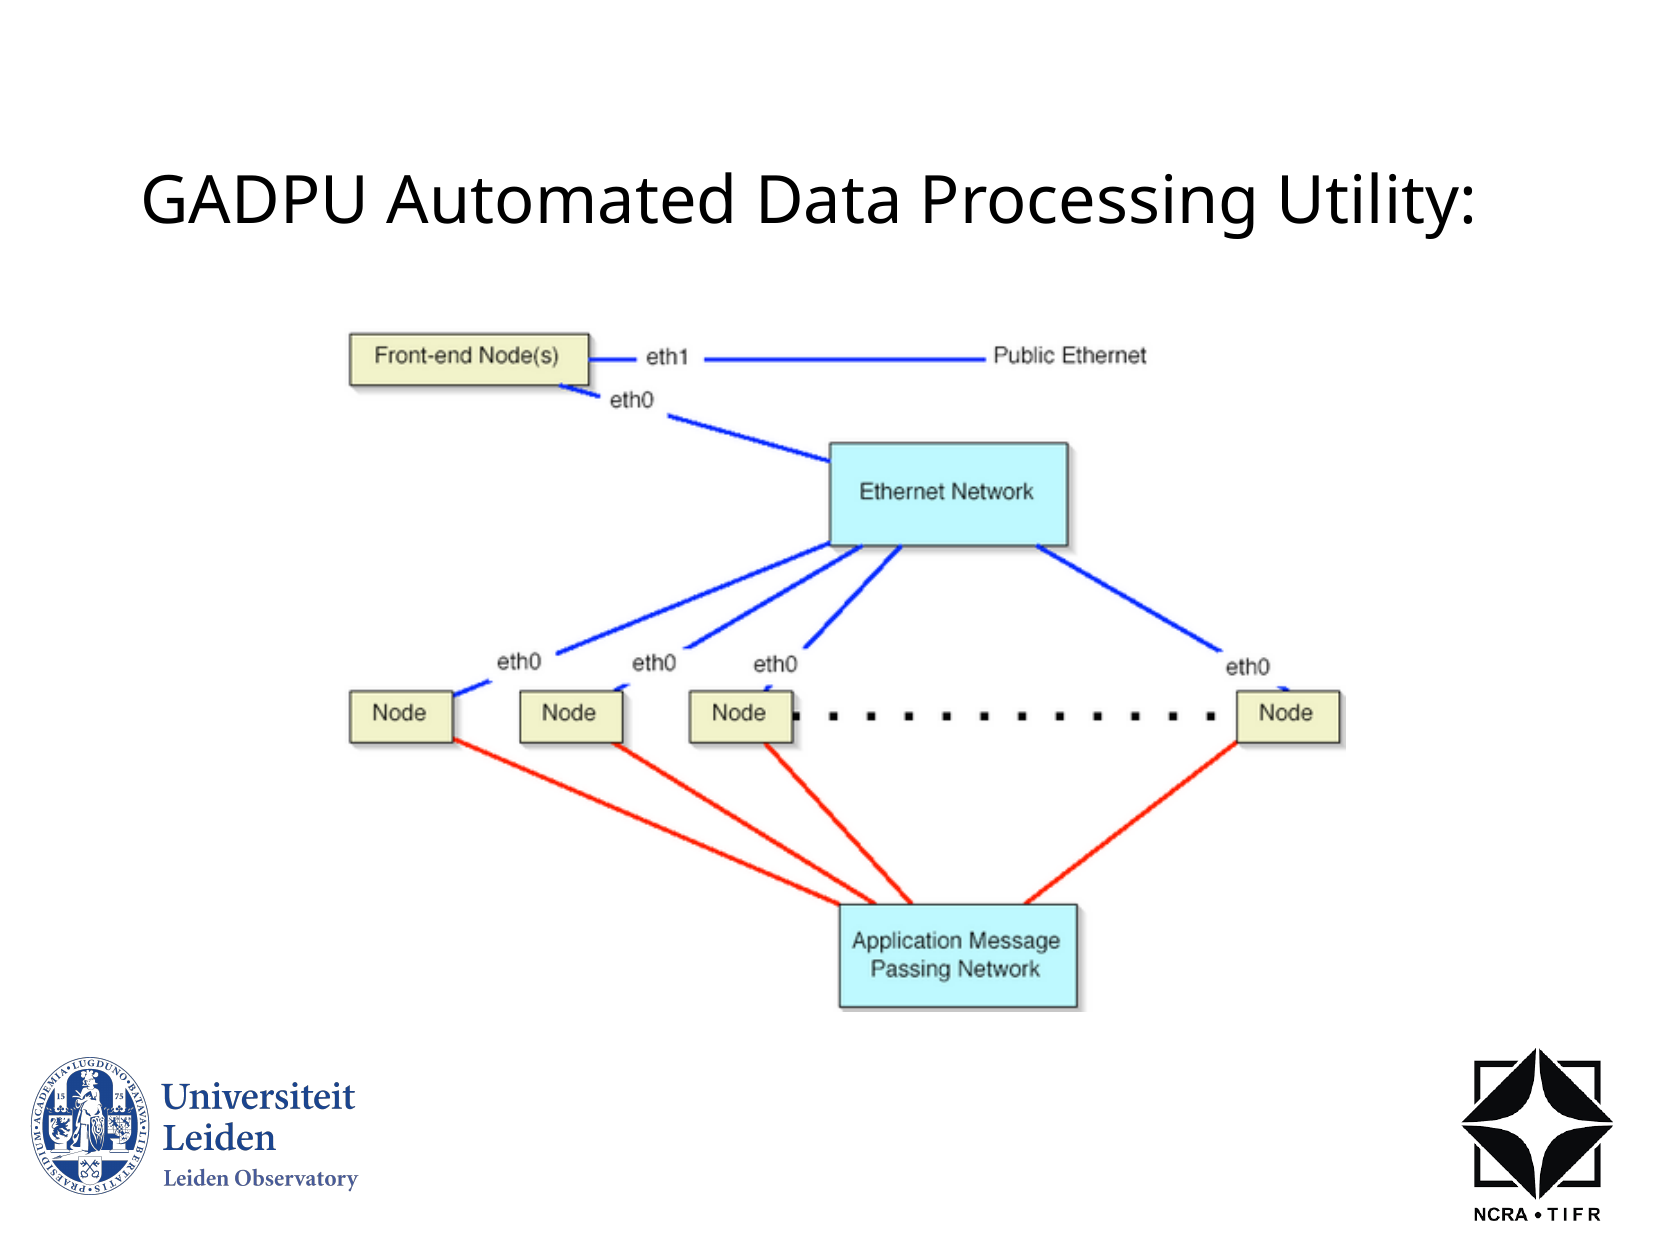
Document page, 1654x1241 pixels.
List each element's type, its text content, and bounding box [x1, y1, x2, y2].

picture [0, 327, 1346, 1241]
picture [1461, 1048, 1613, 1222]
text_box GADPU Automated Data Processing Utility: [125, 144, 1481, 237]
